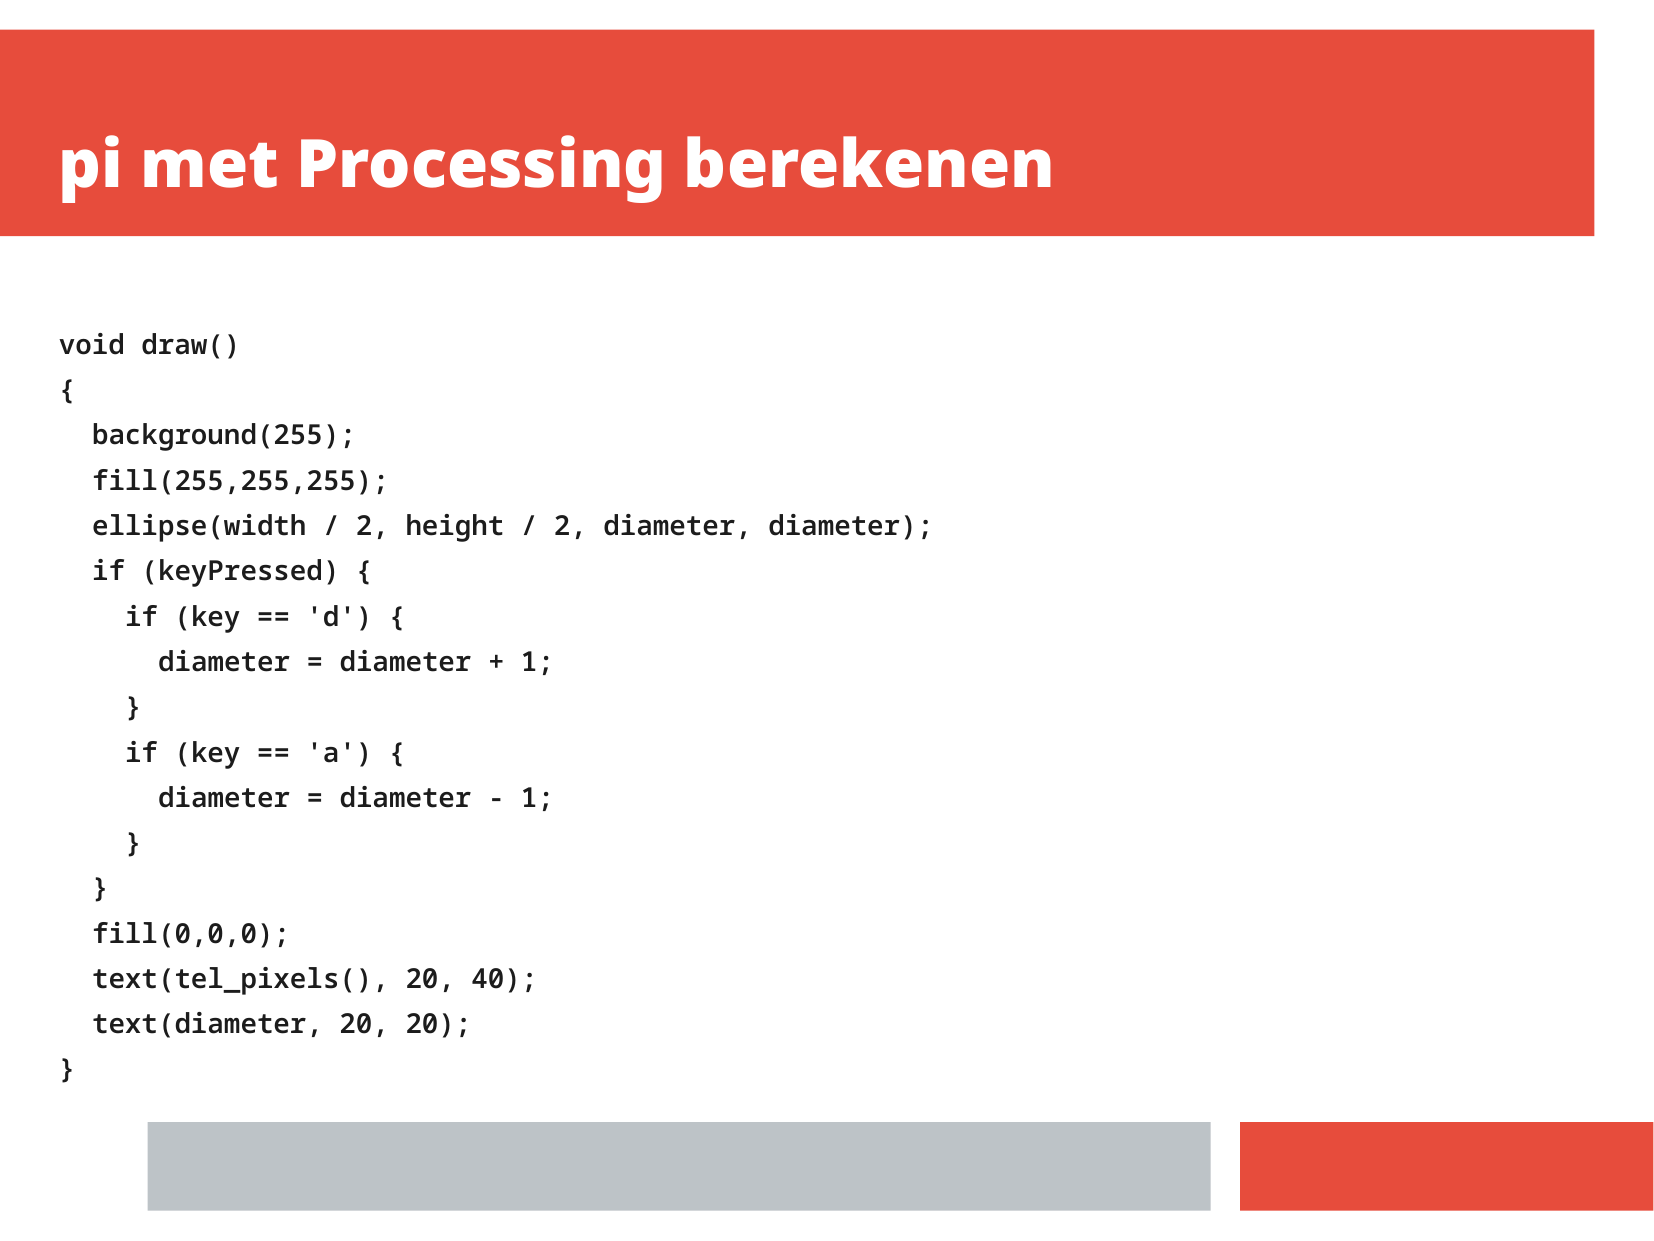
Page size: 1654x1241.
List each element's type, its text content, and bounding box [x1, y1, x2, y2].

title pi met Processing berekenen [59, 59, 1595, 207]
list void draw() { background(255); fill(255,255,255); ellipse(width / 2, height / 2, diameter, diameter); if (keyPressed) { if (key == 'd') { diameter = diameter + 1; } if (key == 'a') { diameter = diameter - 1; } } fill(0,0,0); text(tel_pixels(), 20, 40); text(diameter, 20, 20); } [59, 324, 1565, 1093]
